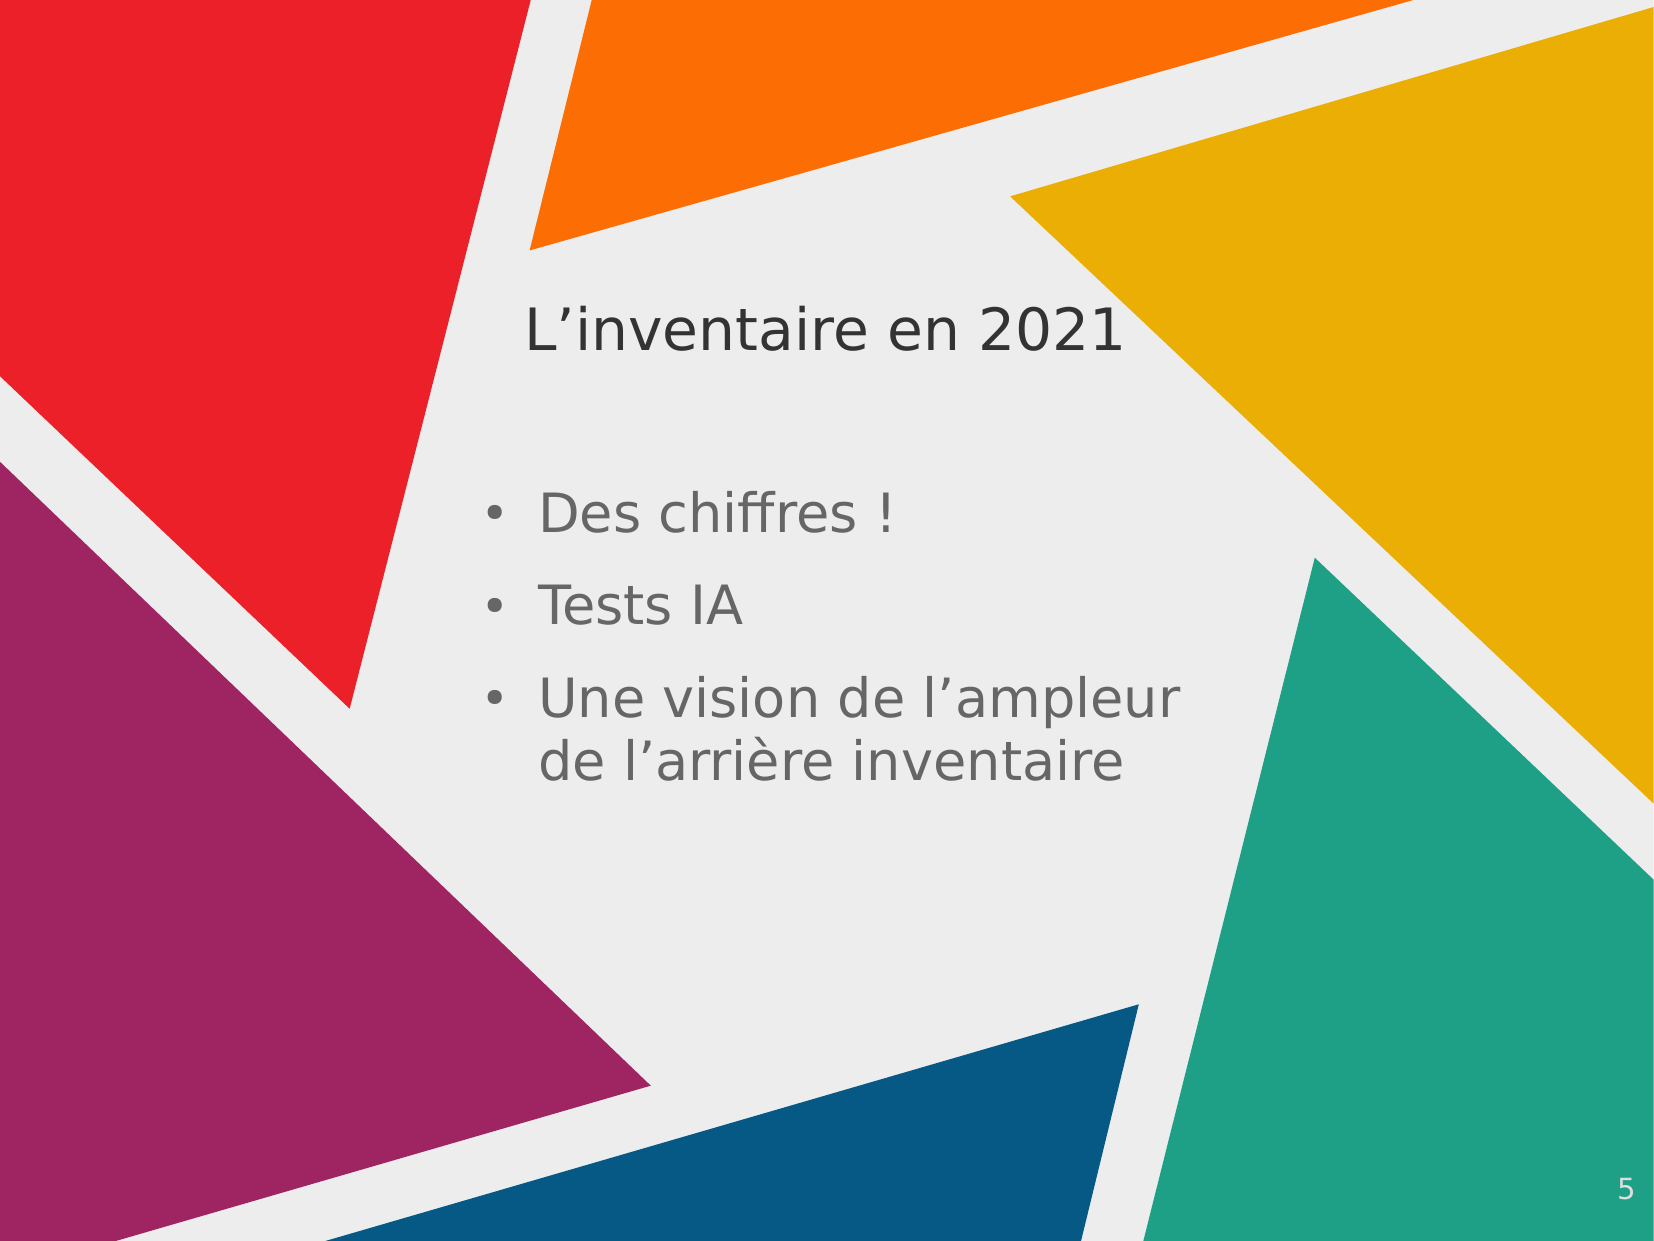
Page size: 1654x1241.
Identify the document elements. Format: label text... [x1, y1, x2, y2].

title L’inventaire en 2021 [467, 226, 1185, 389]
list Des chiffres ! Tests IA Une vision de l’ampleur de l’arrière inventaire [467, 389, 1191, 947]
